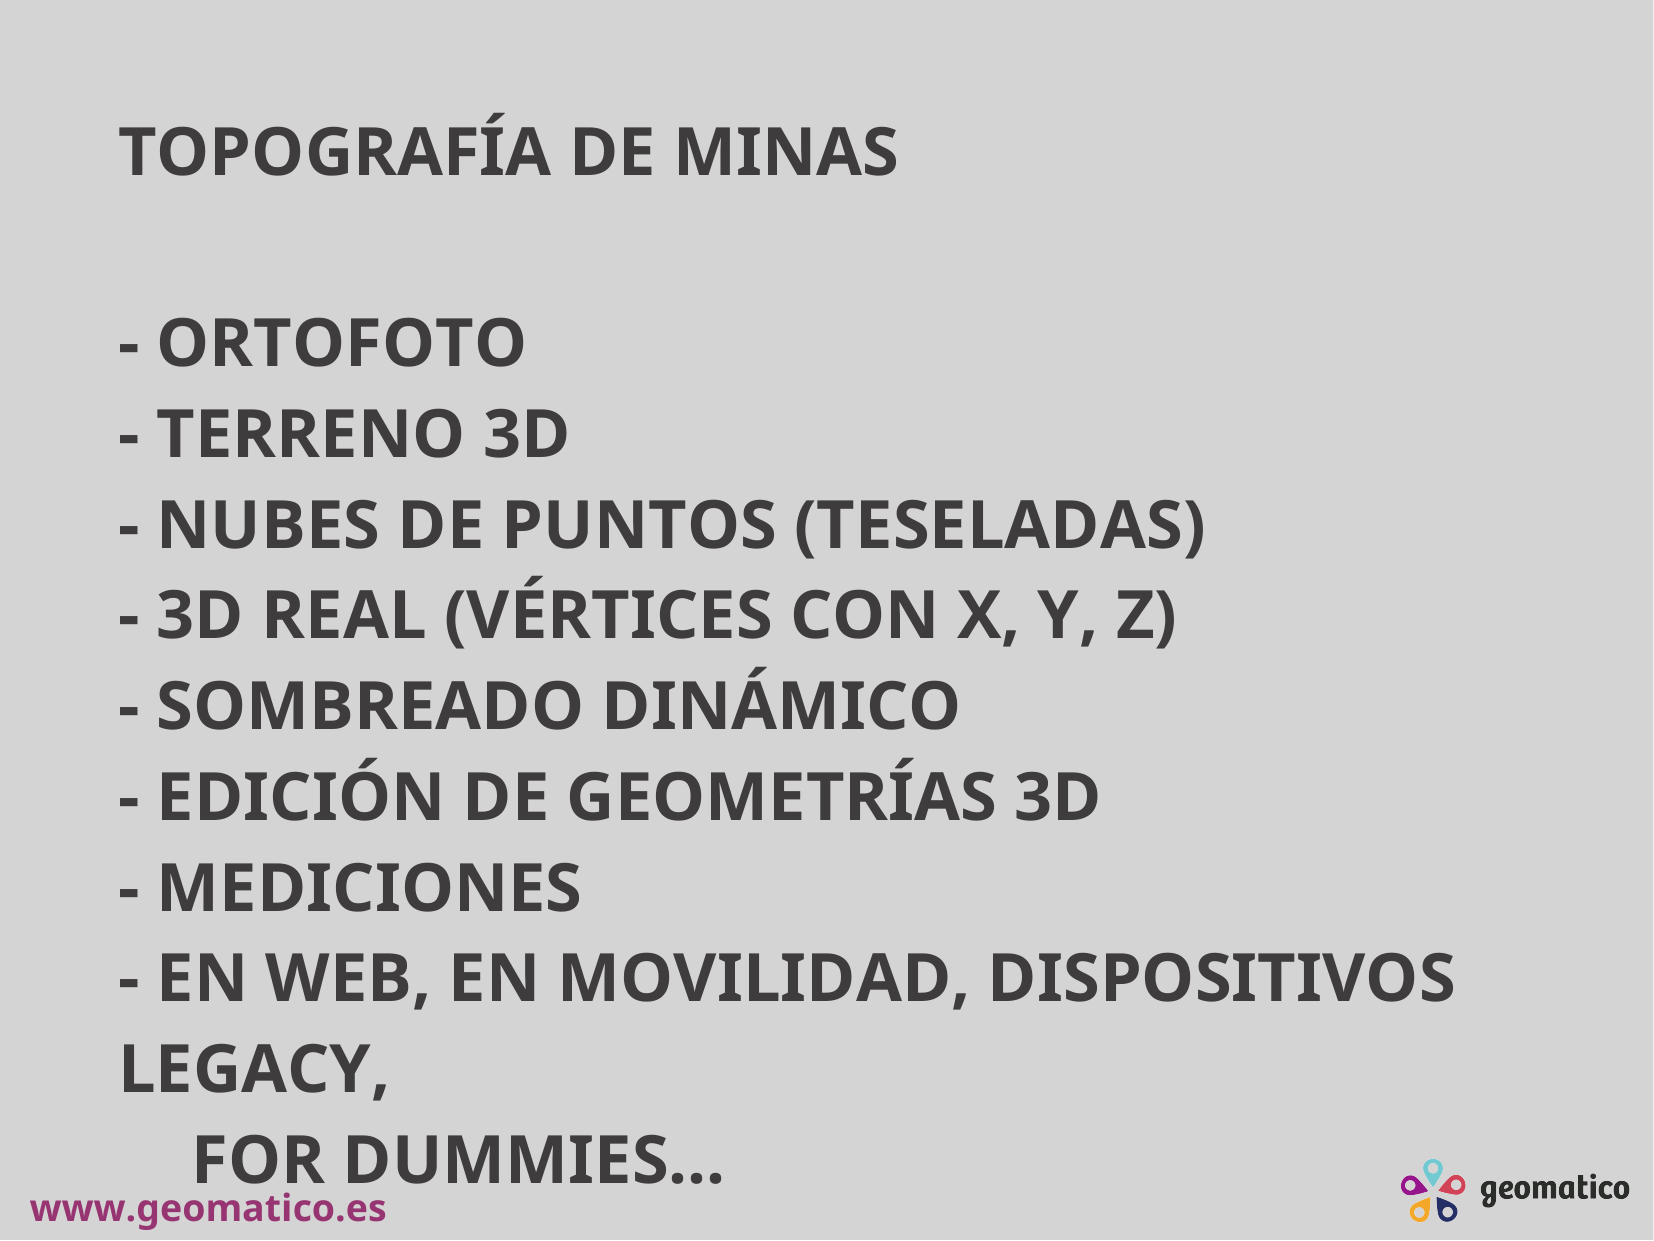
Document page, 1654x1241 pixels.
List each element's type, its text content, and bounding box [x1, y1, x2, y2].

text_box Topografía de minas [118, 104, 1418, 223]
text_box - ortofoto - terreno 3d - nubes de puntos (teseladas) - 3D real (vértices con x, y, z) - sombreado dinámico - edición de geometrías 3D - mediciones - en web, en movilidad, dispositivos legacy, for dummies... PoC: cesium vs. mapbox 2 + deck.gl [118, 295, 1595, 1118]
picture [1389, 1152, 1642, 1229]
